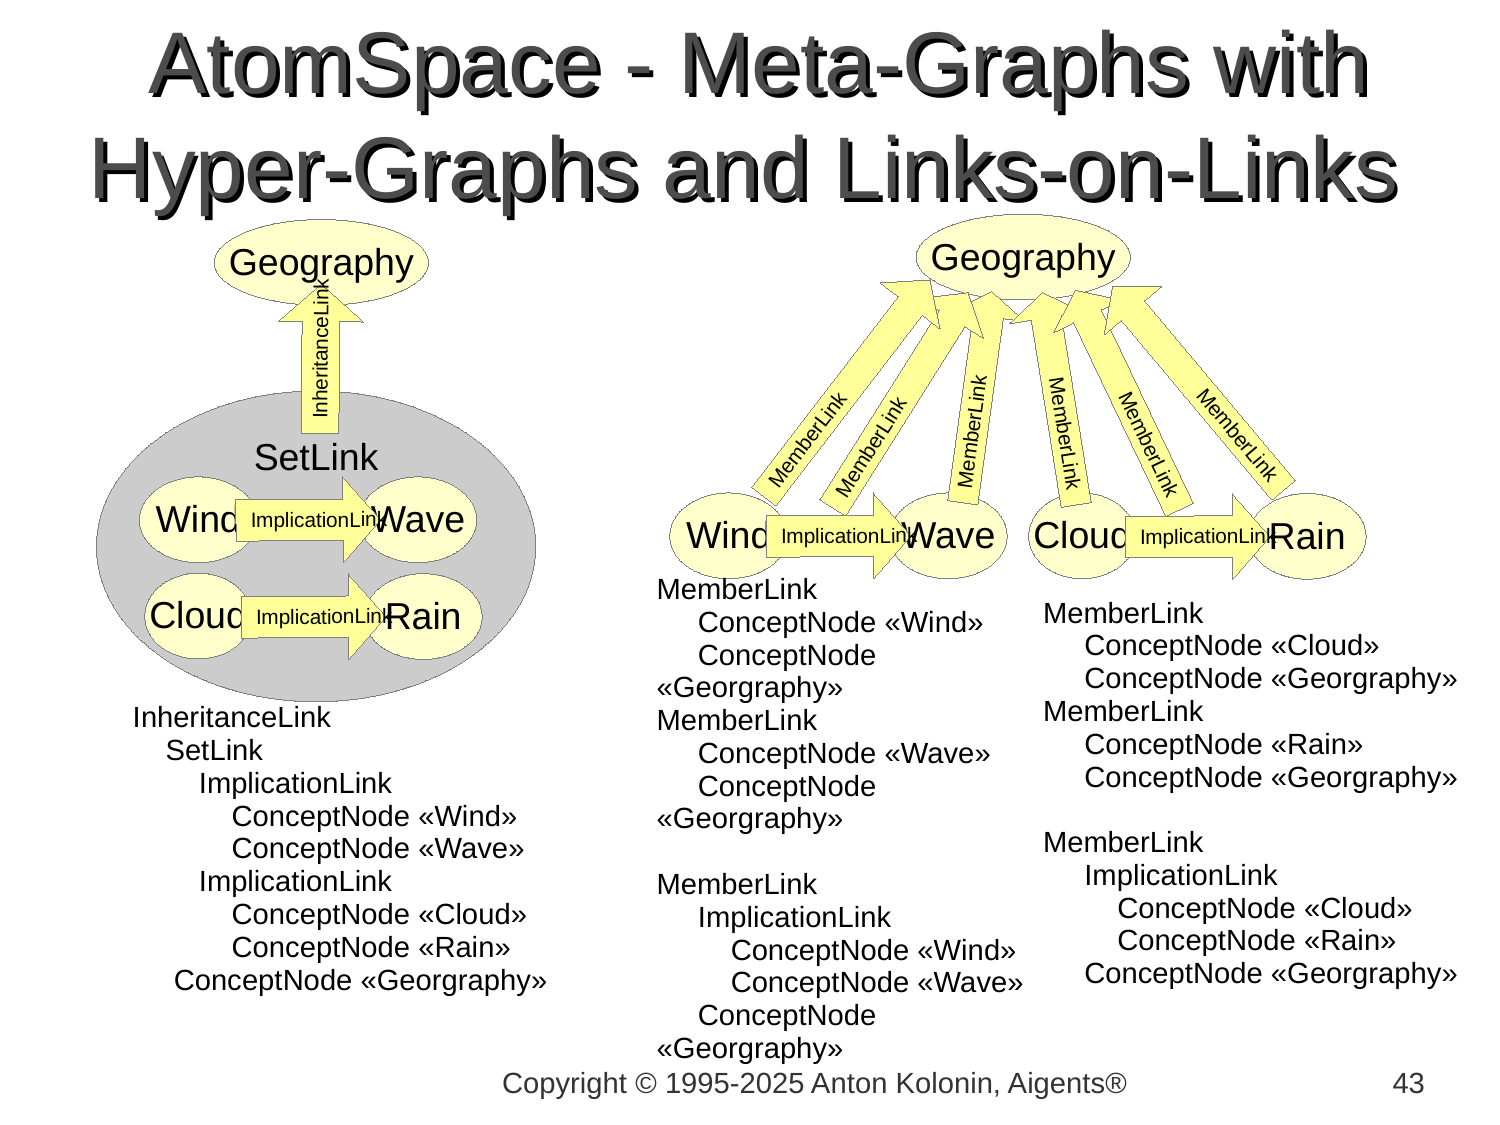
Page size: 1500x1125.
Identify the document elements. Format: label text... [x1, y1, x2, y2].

text_box SetLink [96, 391, 536, 693]
text_box Rain [370, 573, 483, 660]
text_box ImplicationLink [766, 492, 908, 565]
text_box Wind [669, 492, 781, 565]
text_box Geography [916, 214, 1131, 300]
text_box MemberLink ConceptNode «Wind» ConceptNode «Georgraphy» MemberLink ConceptNode «Wave» ConceptNode «Georgraphy» MemberLink ImplicationLink ConceptNode «Wind» ConceptNode «Wave» ConceptNode «Georgraphy» [641, 565, 1040, 1073]
text_box Wave [365, 476, 477, 563]
text_box InheritanceLink [278, 287, 364, 434]
text_box Geography [214, 219, 429, 305]
text_box ImplicationLink [235, 476, 377, 563]
text_box Rain [1275, 526, 1289, 536]
text_box Cloud [231, 610, 241, 626]
text_box MemberLink [1009, 292, 1092, 508]
text_box Rain [391, 606, 405, 616]
title AtomSpace - Meta-Graphs with Hyper-Graphs and Links-on-Links [62, 0, 1426, 224]
text_box MemberLink [819, 292, 984, 516]
text_box MemberLink [751, 279, 941, 506]
text_box Cloud [1115, 530, 1125, 546]
text_box Wave [895, 492, 1008, 565]
text_box MemberLink [947, 291, 1018, 505]
text_box ImplicationLink [1125, 493, 1267, 580]
text_box MemberLink [1053, 290, 1194, 517]
text_box InheritanceLink SetLink ImplicationLink ConceptNode «Wind» ConceptNode «Wave» ImplicationLink ConceptNode «Cloud» ConceptNode «Rain» ConceptNode «Georgraphy» [117, 693, 563, 1004]
text_box Wind [224, 514, 234, 530]
text_box Cloud [1028, 493, 1130, 579]
text_box Rain [1254, 493, 1367, 580]
text_box Wind [755, 530, 765, 546]
text_box MemberLink ConceptNode «Cloud» ConceptNode «Georgraphy» MemberLink ConceptNode «Rain» ConceptNode «Georgraphy» MemberLink ImplicationLink ConceptNode «Cloud» ConceptNode «Rain» ConceptNode «Georgraphy» [1028, 589, 1474, 1063]
text_box ImplicationLink [241, 573, 383, 660]
text_box MemberLink [1104, 286, 1296, 500]
text_box Cloud [144, 573, 246, 659]
text_box Wind [139, 476, 250, 563]
